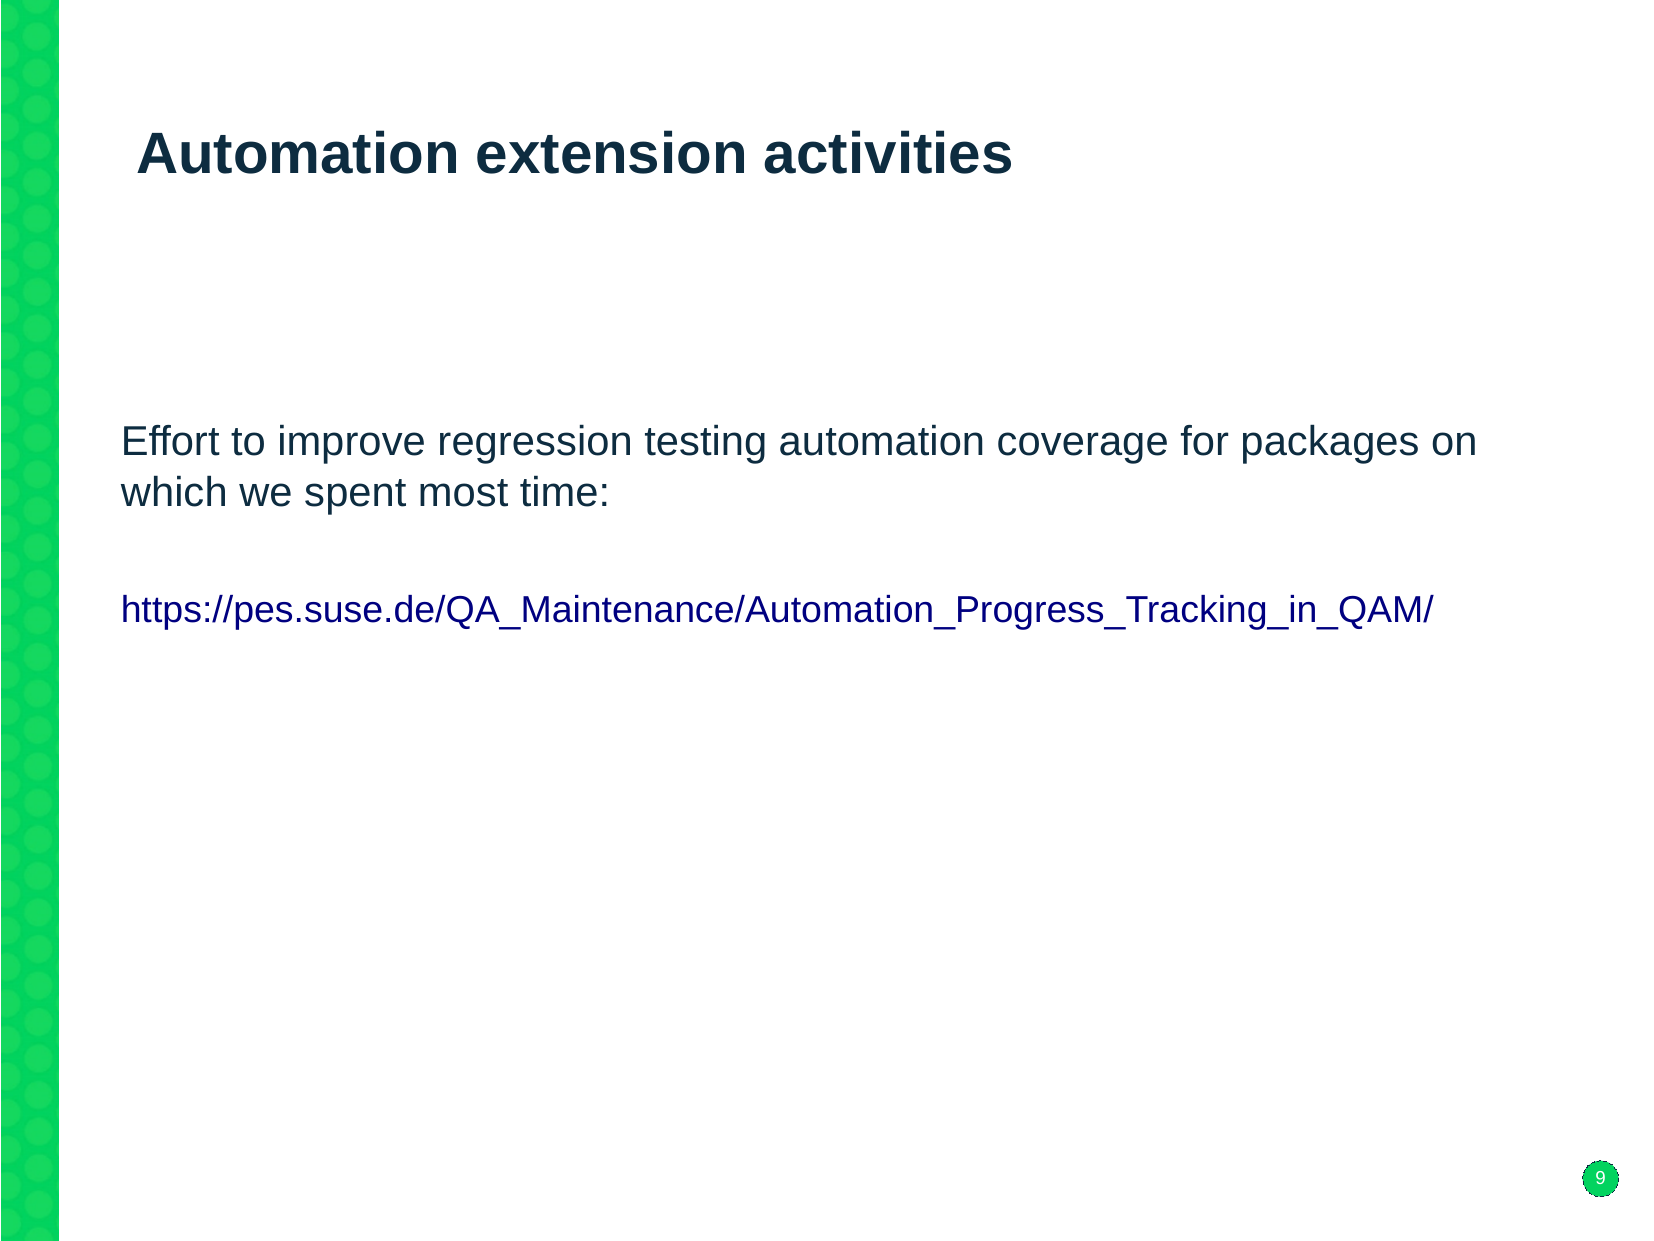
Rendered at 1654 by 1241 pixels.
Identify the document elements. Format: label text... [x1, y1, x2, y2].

picture [1, 0, 59, 1241]
list Effort to improve regression testing automation coverage for packages on which we spent most time: https://pes.suse.de/QA_Maintenance/Automation_Progress_Tracking_in_QAM/ [105, 290, 1516, 1100]
title Automation extension activities [121, 49, 1531, 257]
